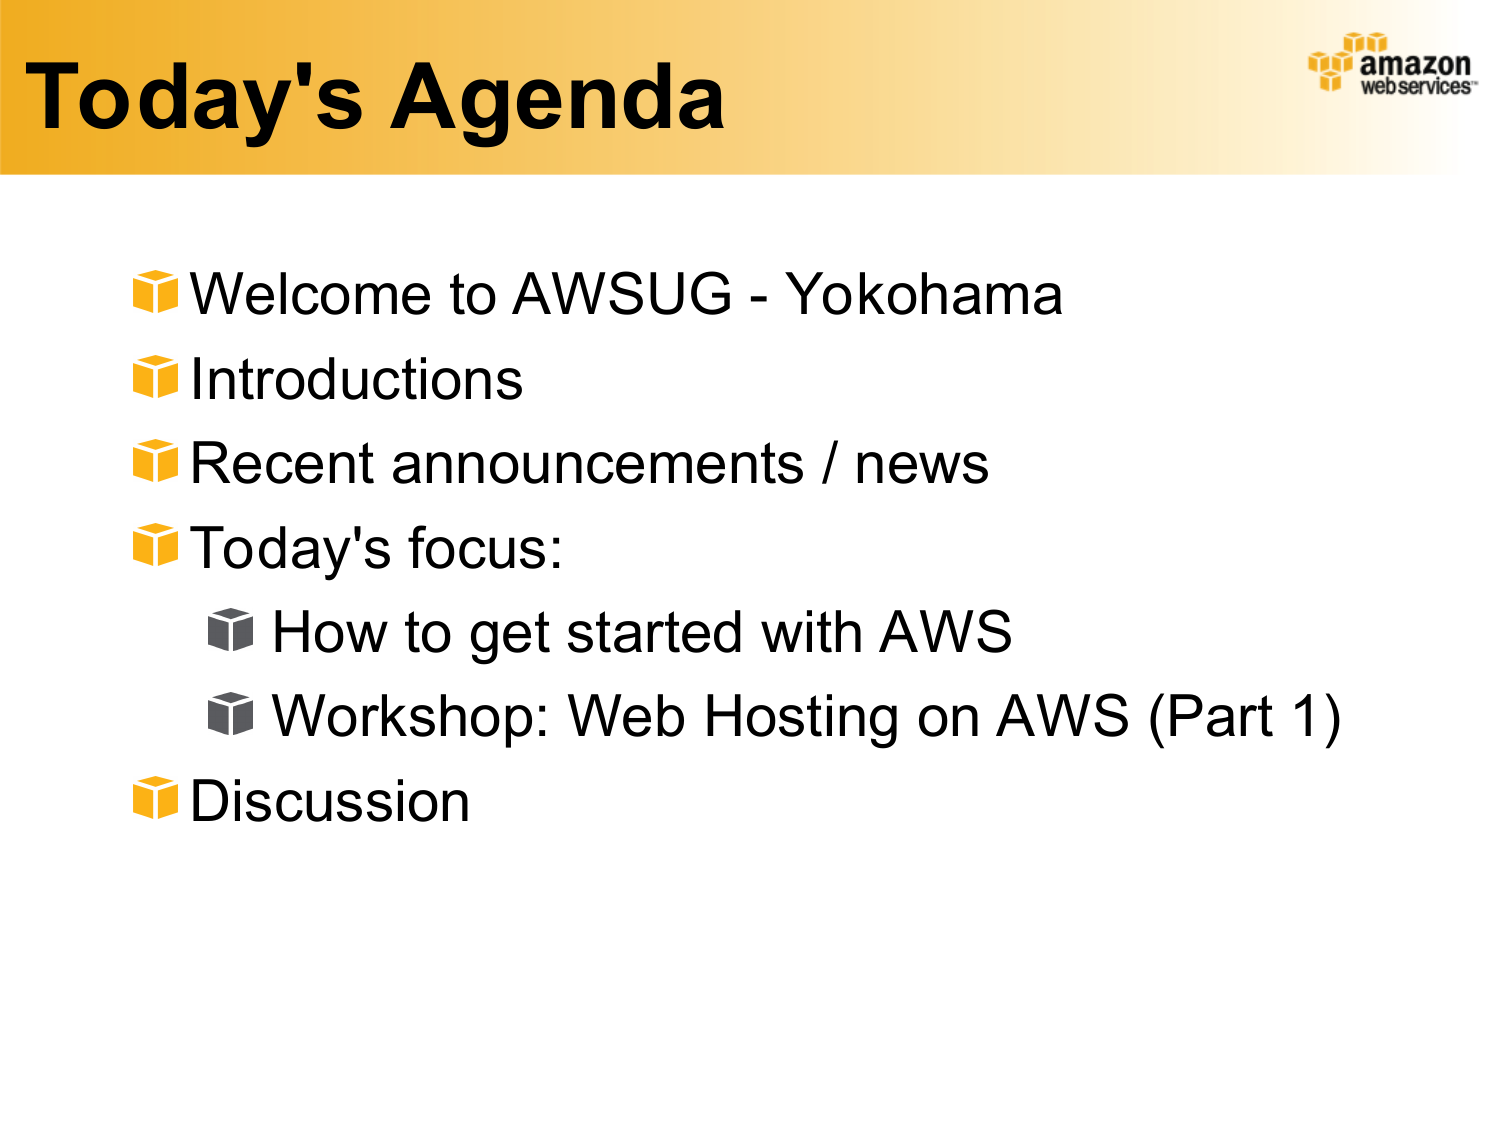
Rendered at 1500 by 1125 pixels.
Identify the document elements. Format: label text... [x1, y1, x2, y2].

picture [0, 0, 1500, 1125]
list Welcome to AWSUG - Yokohama Introductions Recent announcements / news Today's focus: How to get started with AWS Workshop: Web Hosting on AWS (Part 1) Discussion [112, 246, 1388, 1000]
title Today's Agenda [2, 0, 1278, 185]
